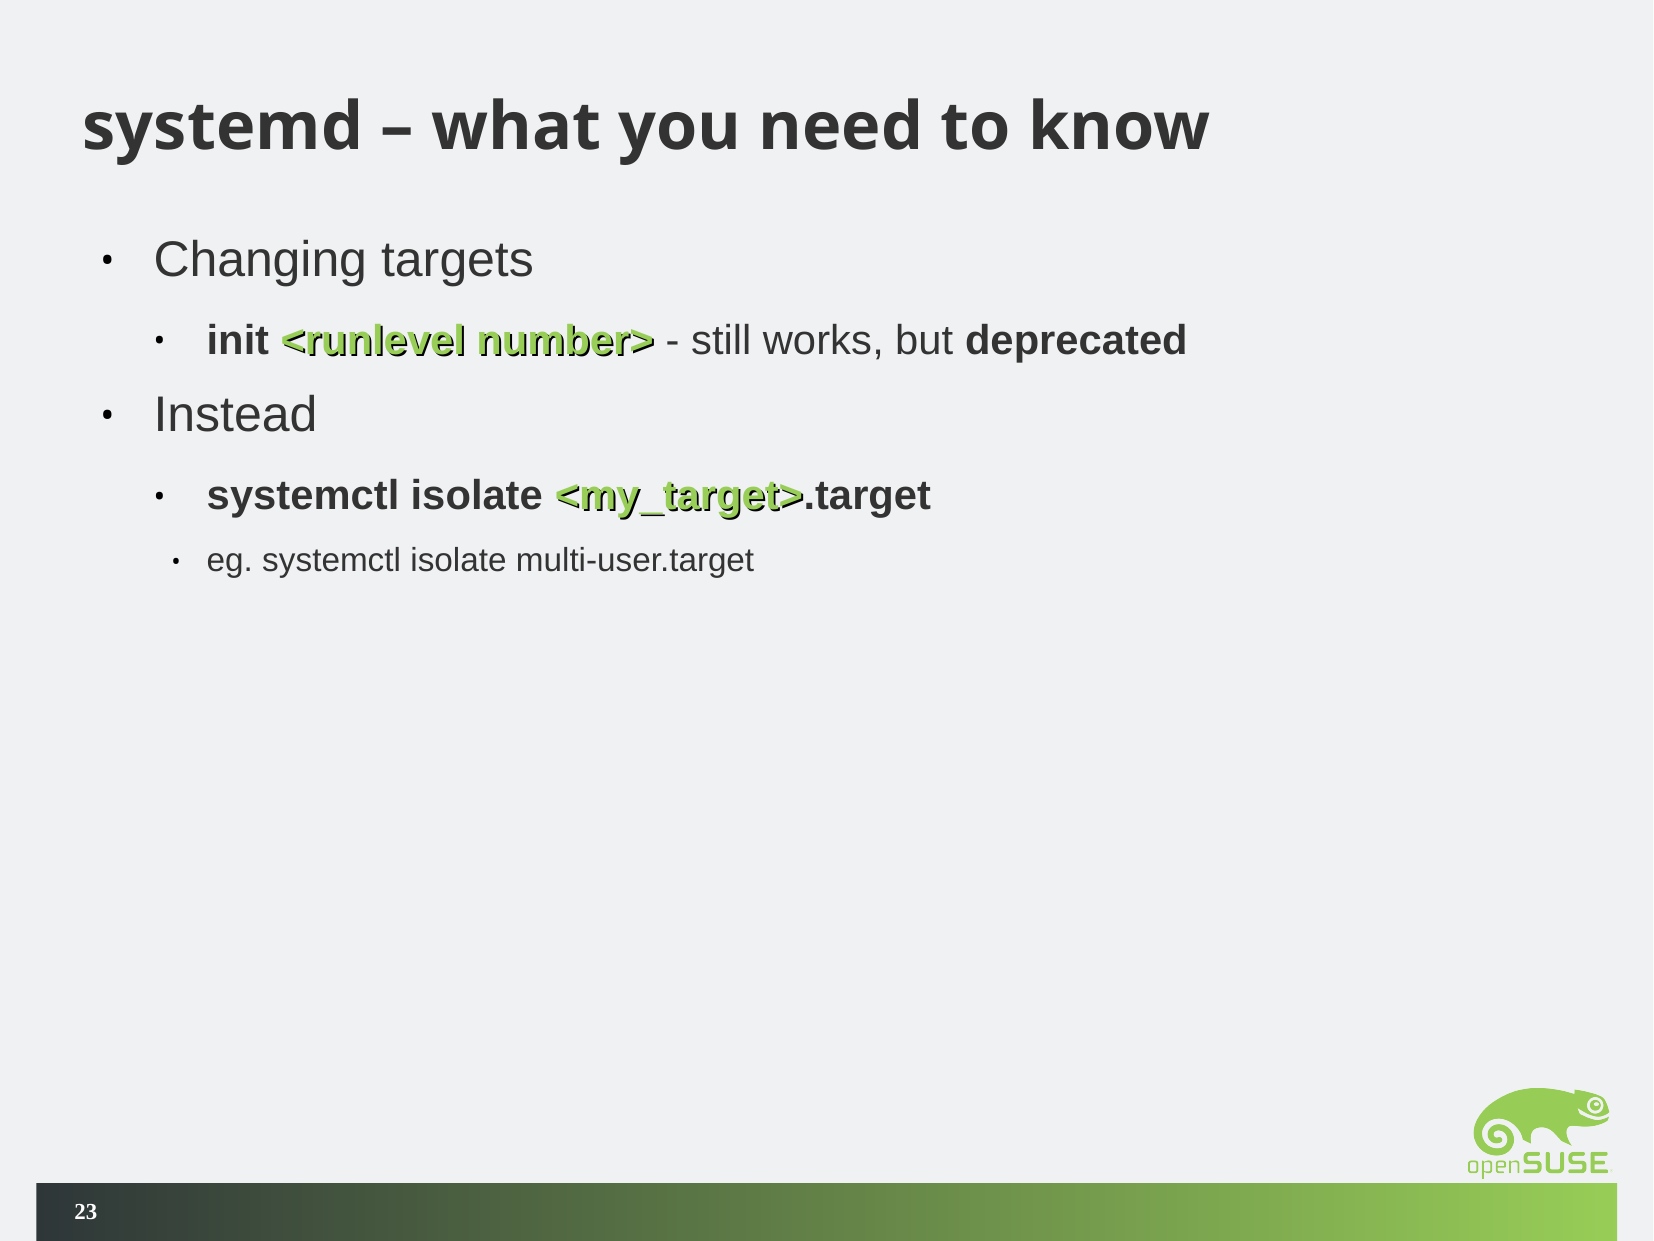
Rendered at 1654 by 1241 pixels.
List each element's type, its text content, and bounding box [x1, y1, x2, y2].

title systemd – what you need to know [82, 49, 1571, 198]
picture [0, 0, 1654, 1241]
list Changing targets init <runlevel number> - still works, but deprecated Instead systemctl isolate <my_target>.target eg. systemctl isolate multi-user.target [82, 231, 1571, 951]
